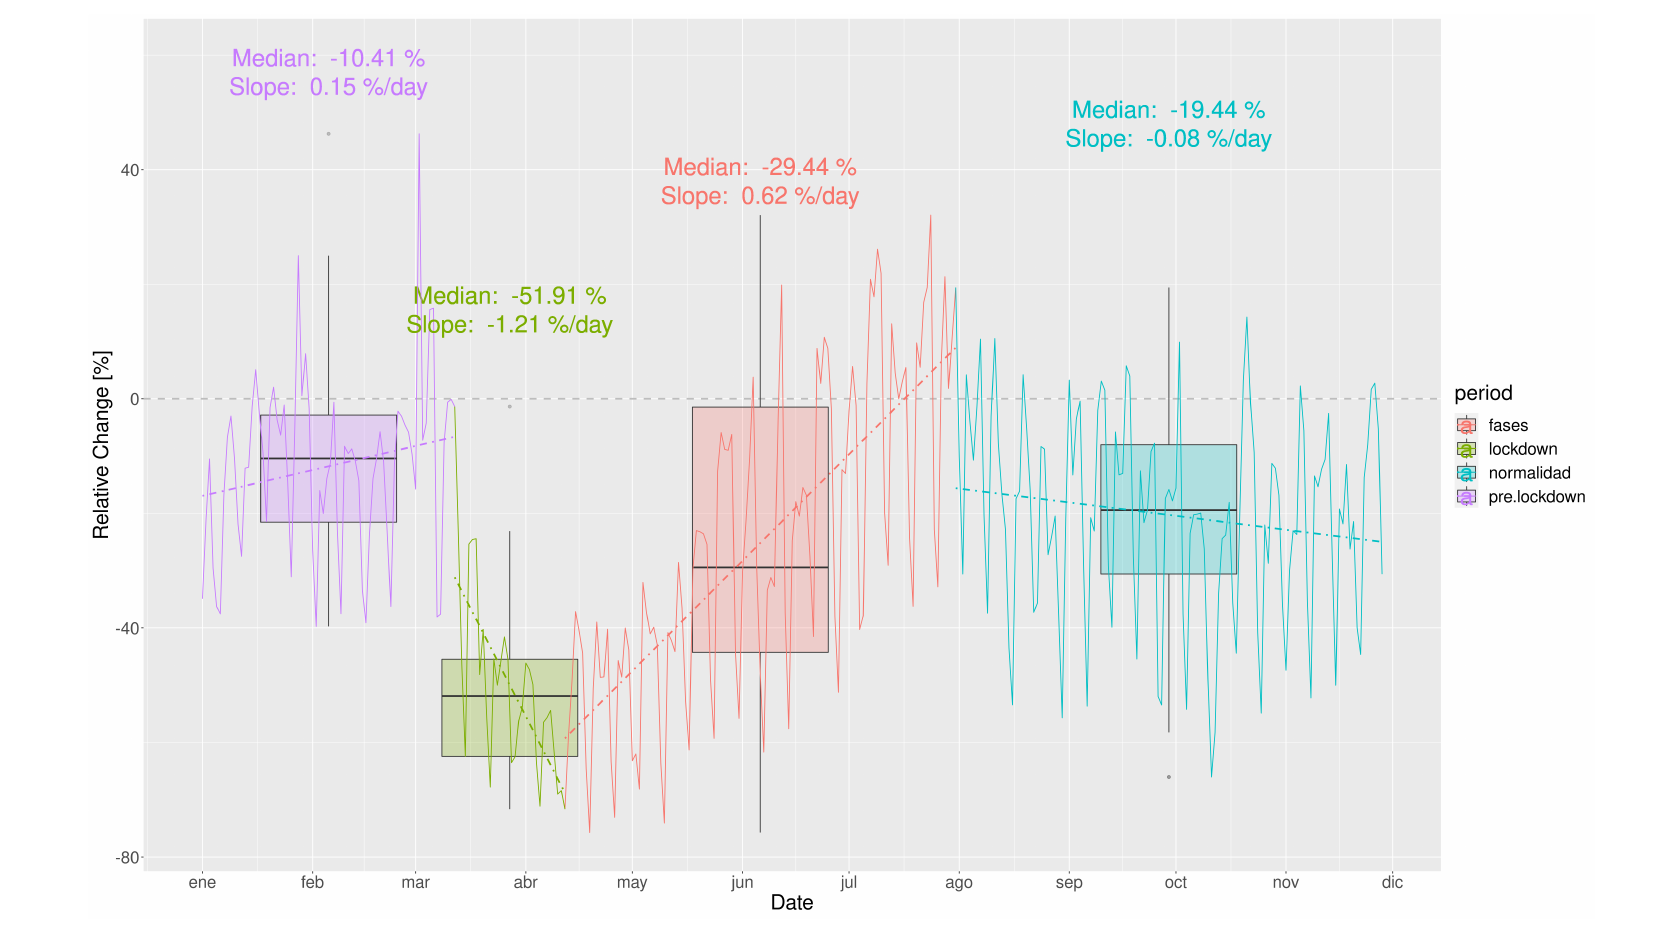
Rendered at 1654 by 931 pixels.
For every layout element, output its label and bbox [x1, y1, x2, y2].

picture [88, 14, 1595, 919]
